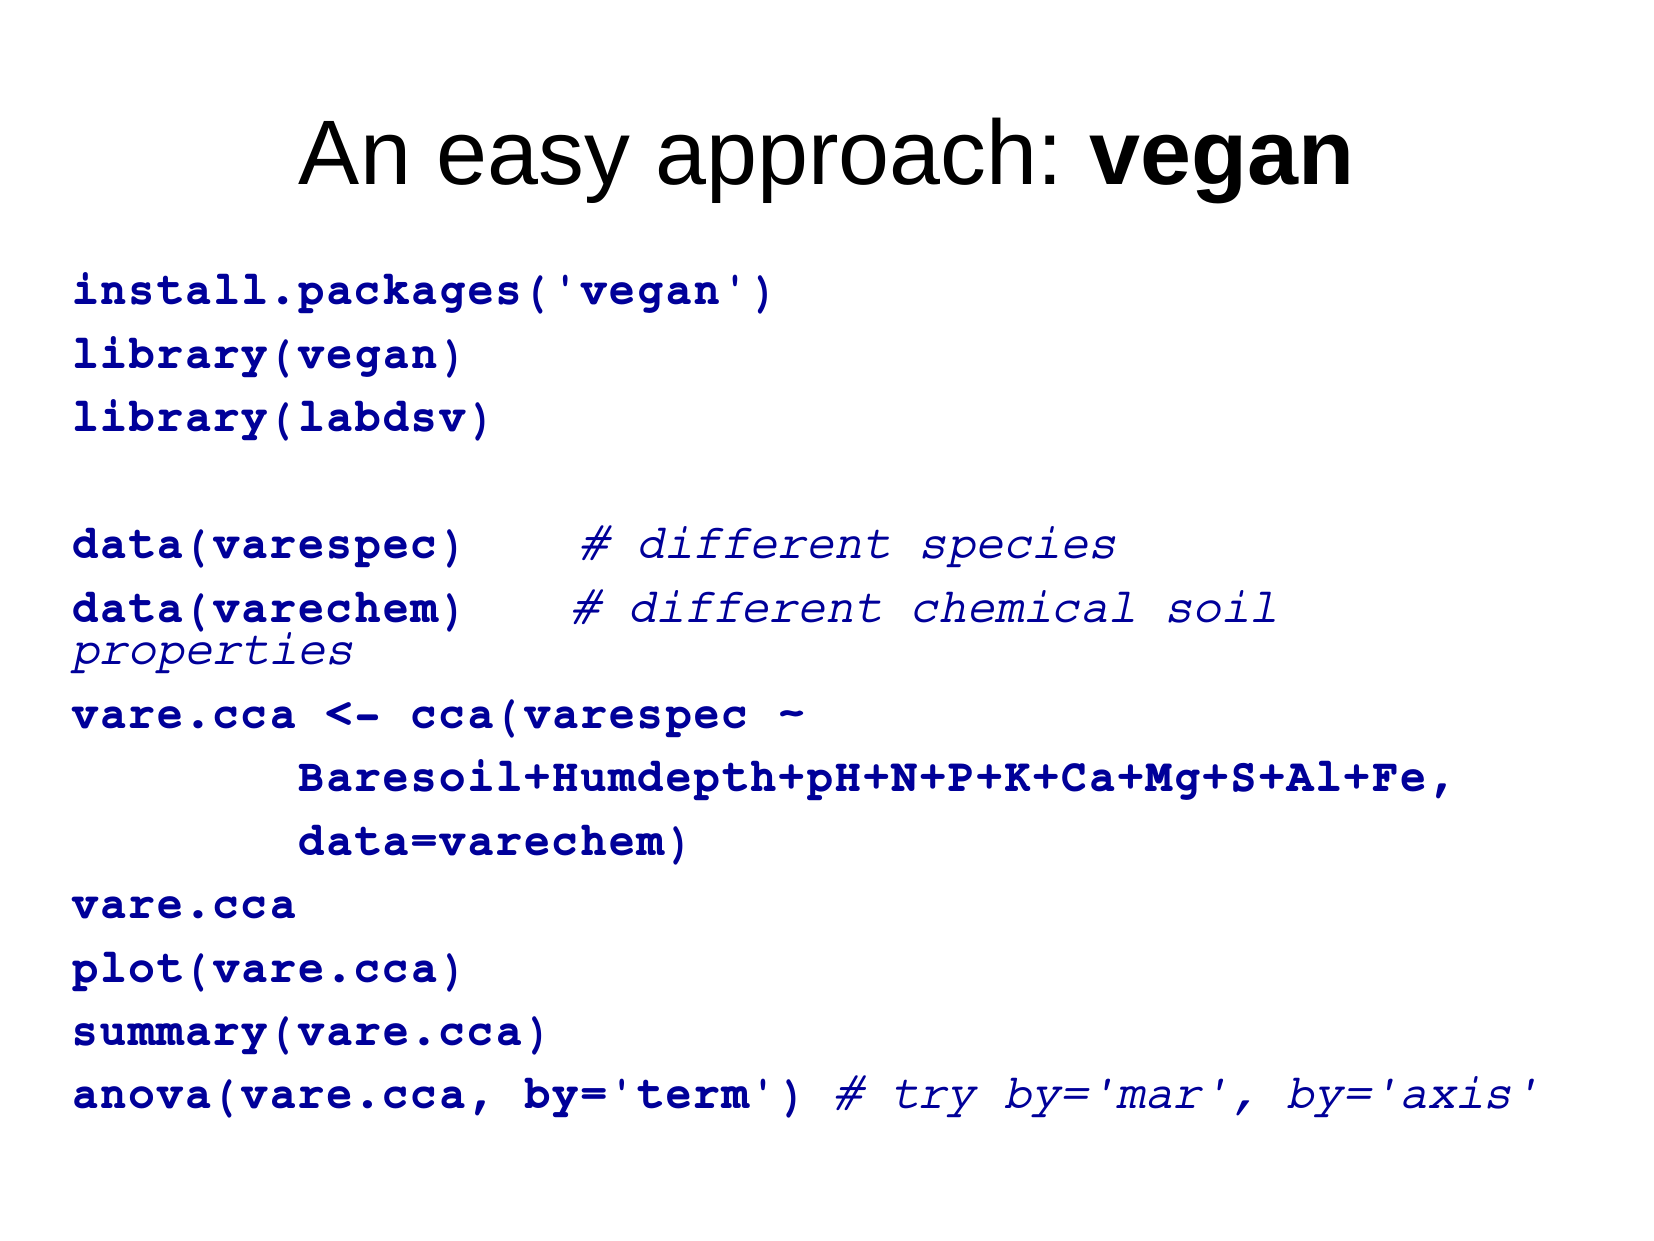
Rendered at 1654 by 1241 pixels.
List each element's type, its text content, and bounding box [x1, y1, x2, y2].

title An easy approach: vegan [82, 49, 1571, 257]
list install.packages('vegan') library(vegan) library(labdsv) data(varespec) # different species data(varechem) # different chemical soil properties vare.cca <- cca(varespec ~ Baresoil+Humdepth+pH+N+P+K+Ca+Mg+S+Al+Fe, data=varechem) vare.cca plot(vare.cca) summary(vare.cca) anova(vare.cca, by='term') # try by='mar', by='axis' [70, 272, 1583, 1128]
